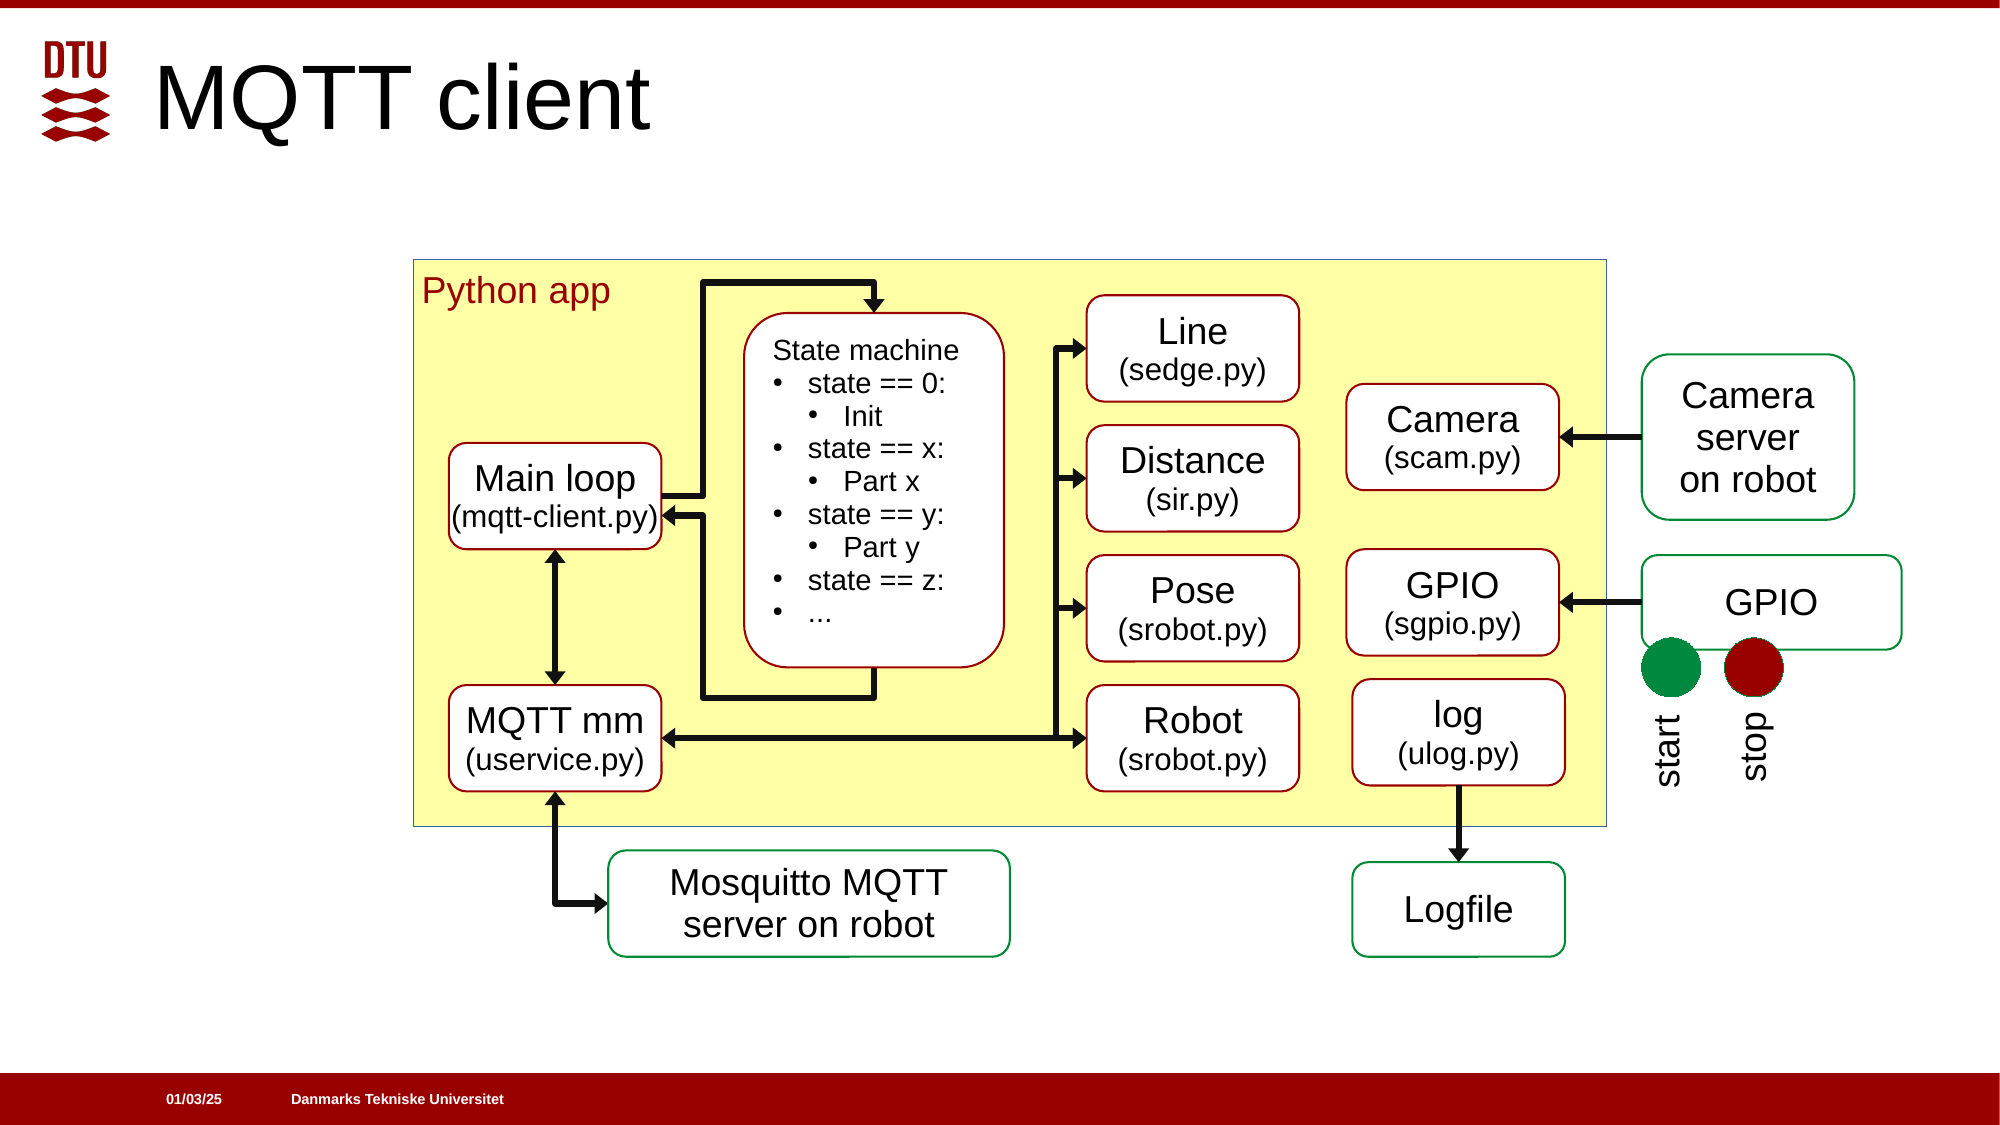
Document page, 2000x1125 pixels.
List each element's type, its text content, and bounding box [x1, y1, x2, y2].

text_box Camera (scam.py) [1346, 383, 1560, 491]
text_box [662, 287, 872, 694]
text_box log (ulog.py) [1352, 679, 1566, 786]
text_box Camera server on robot [1641, 354, 1855, 520]
text_box Mosquitto MQTT server on robot [608, 850, 1010, 957]
text_box GPIO [1641, 555, 1902, 650]
text_box start [1638, 700, 1695, 804]
text_box Main loop (mqtt-client.py) [448, 442, 662, 550]
text_box Pose (srobot.py) [1086, 555, 1300, 662]
text_box Python app [406, 262, 626, 319]
text_box stop [1724, 696, 1782, 798]
title MQTT client [153, 46, 1900, 192]
text_box GPIO (sgpio.py) [1346, 549, 1560, 656]
text_box [1724, 637, 1784, 696]
text_box [413, 259, 1607, 827]
text_box MQTT mm (uservice.py) [448, 685, 662, 792]
text_box Logfile [1352, 862, 1566, 957]
text_box [1641, 637, 1701, 697]
text_box Distance (sir.py) [1086, 425, 1300, 532]
text_box State machine state == 0: Init state == x: Part x state == y: Part y state == z: ... [744, 312, 1004, 668]
text_box Robot (srobot.py) [1086, 685, 1300, 792]
text_box Line (sedge.py) [1086, 295, 1300, 402]
